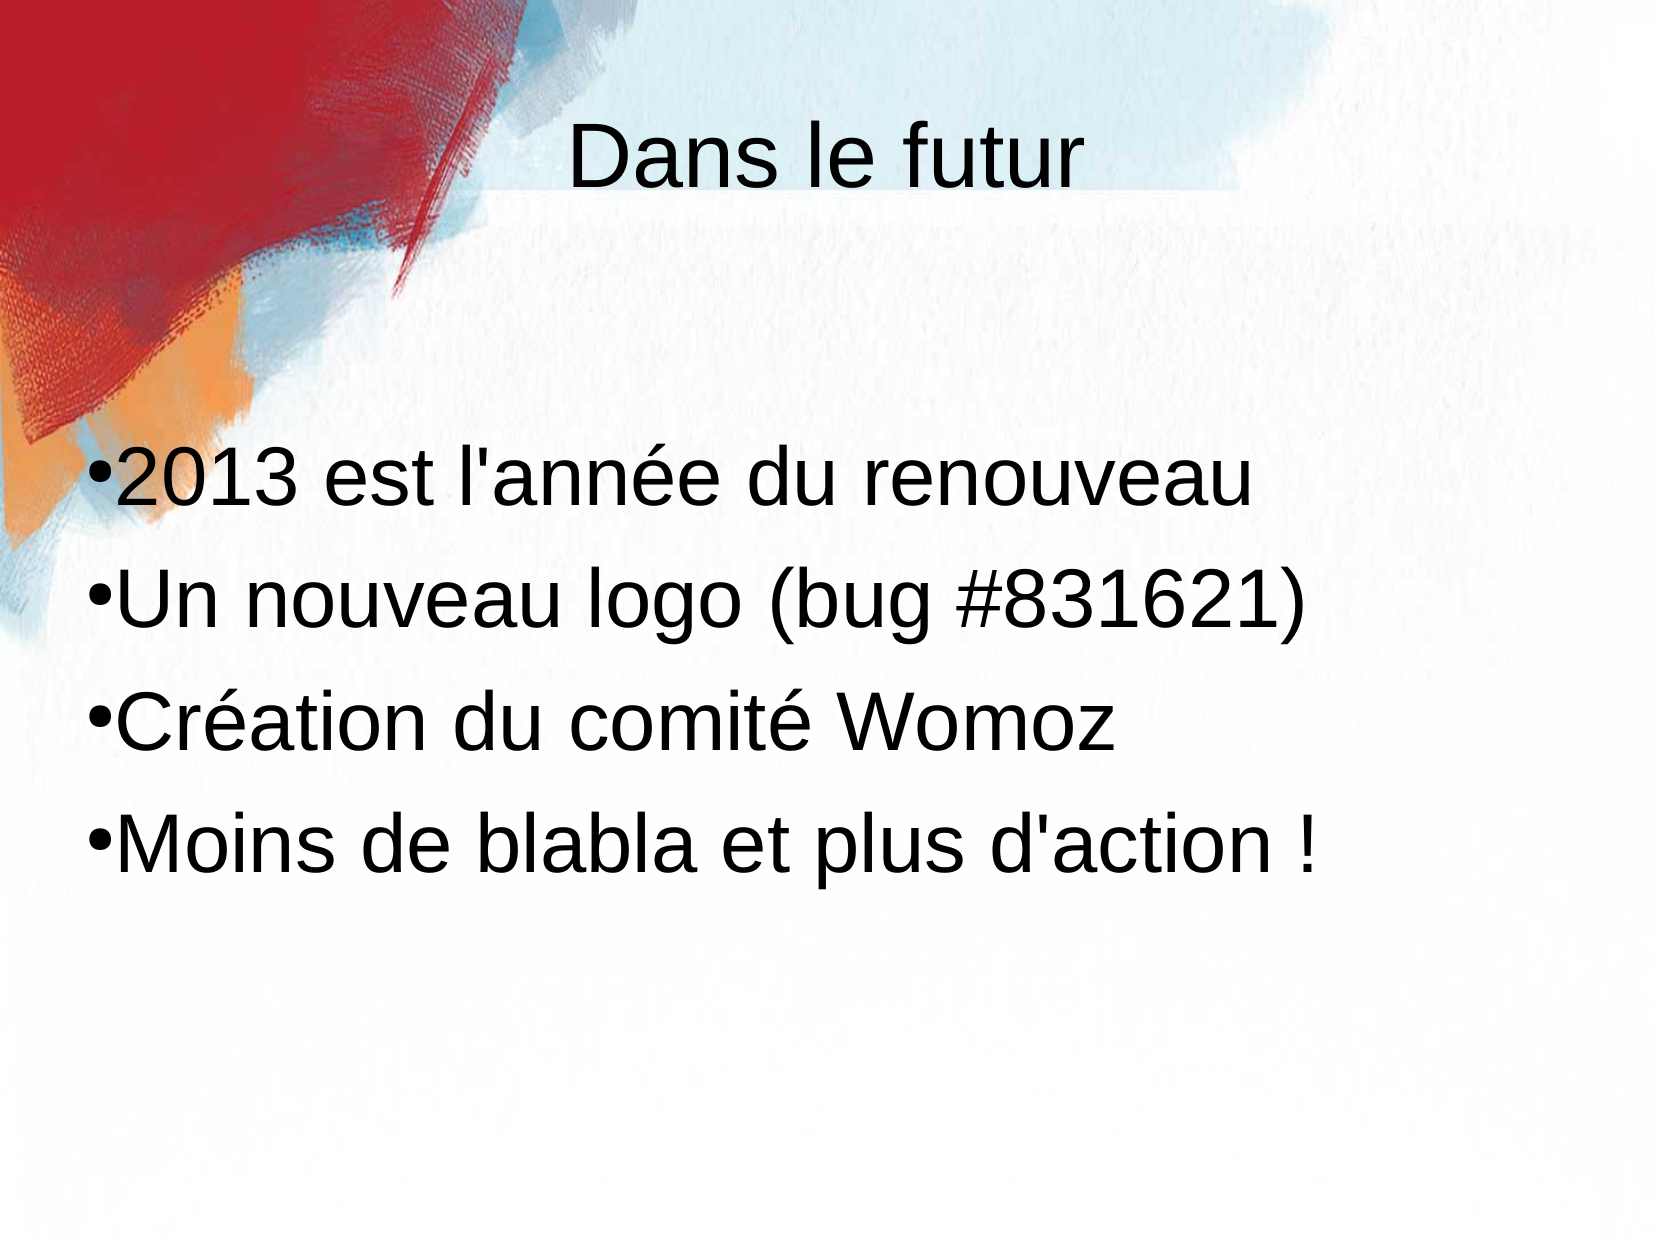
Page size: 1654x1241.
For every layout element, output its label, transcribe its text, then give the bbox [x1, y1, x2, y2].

picture [0, 0, 1654, 1241]
title Dans le futur [82, 0, 1571, 316]
list 2013 est l'année du renouveau Un nouveau logo (bug #831621) Création du comité Womoz Moins de blabla et plus d'action ! [85, 425, 1574, 1145]
